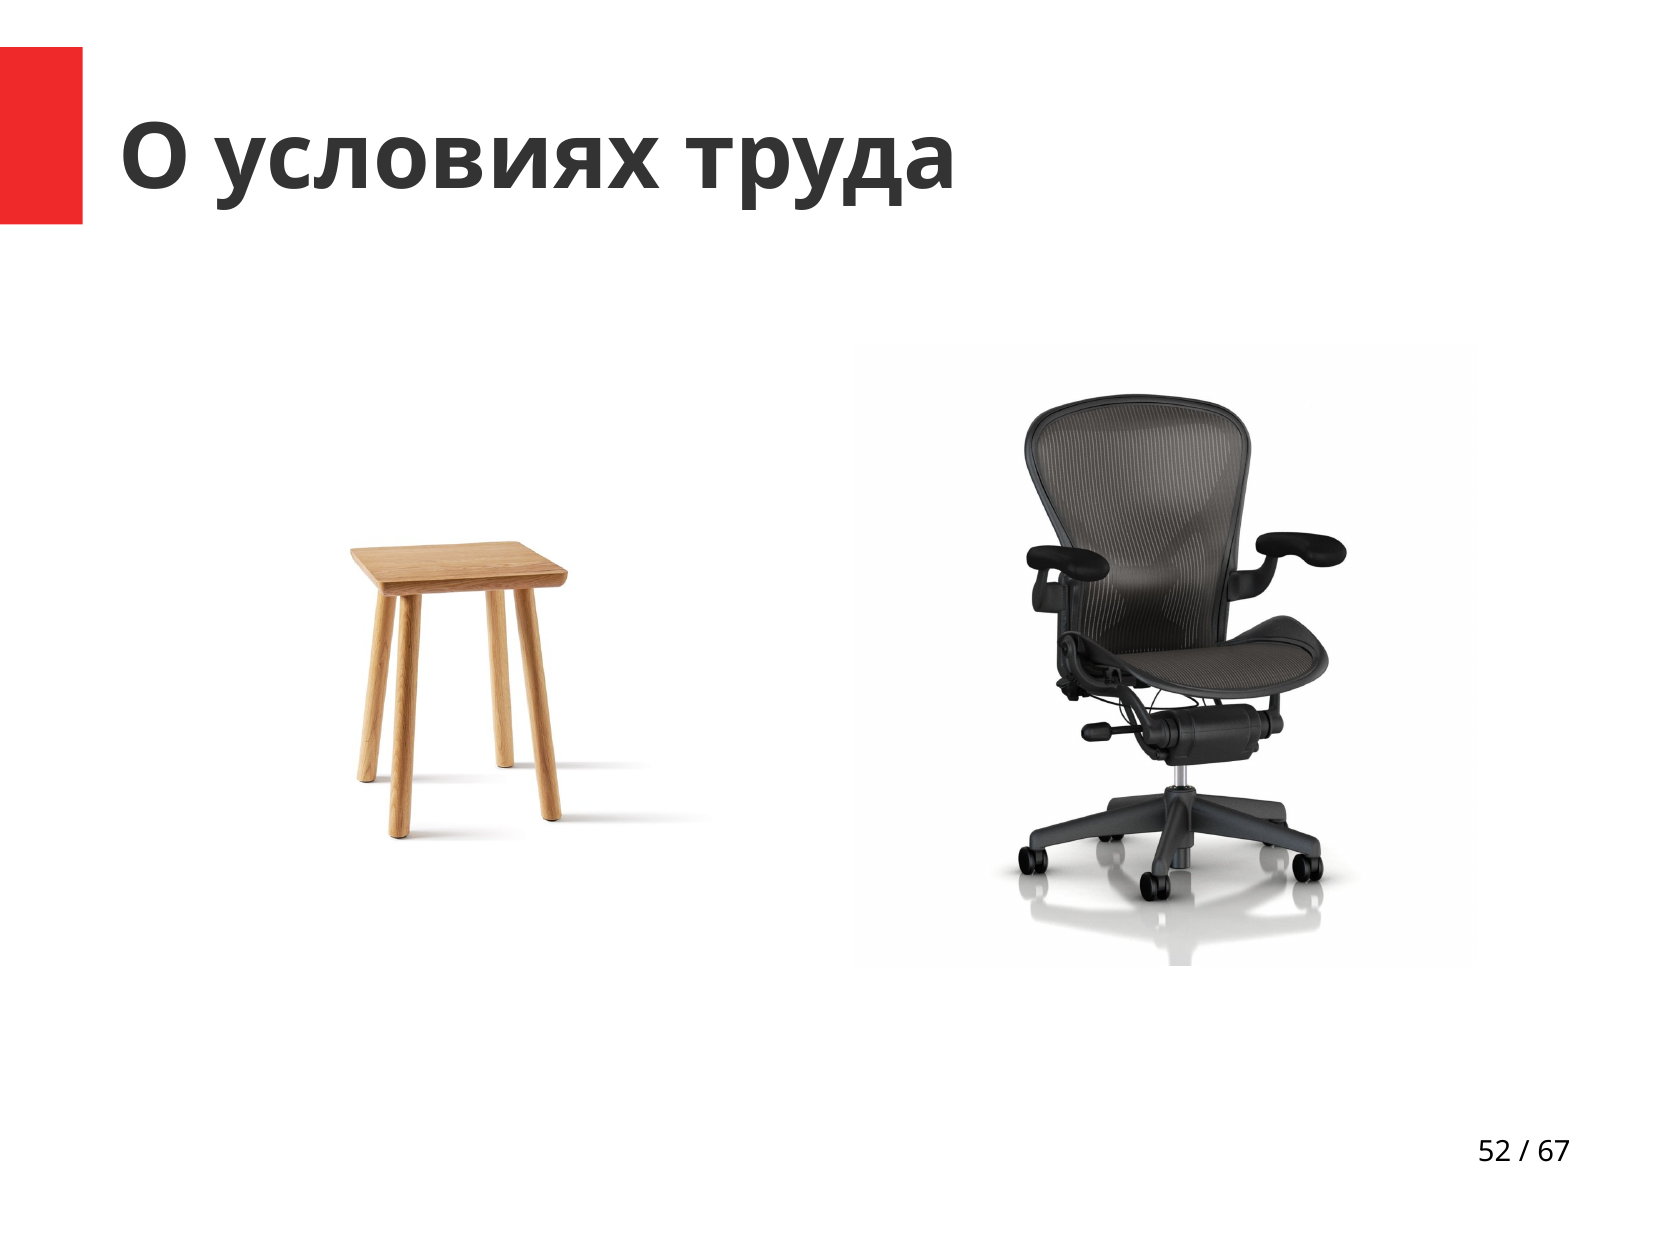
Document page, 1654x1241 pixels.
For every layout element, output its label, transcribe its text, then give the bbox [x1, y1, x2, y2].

title О условиях труда [118, 49, 1571, 257]
picture [852, 342, 1477, 967]
picture [173, 438, 756, 875]
